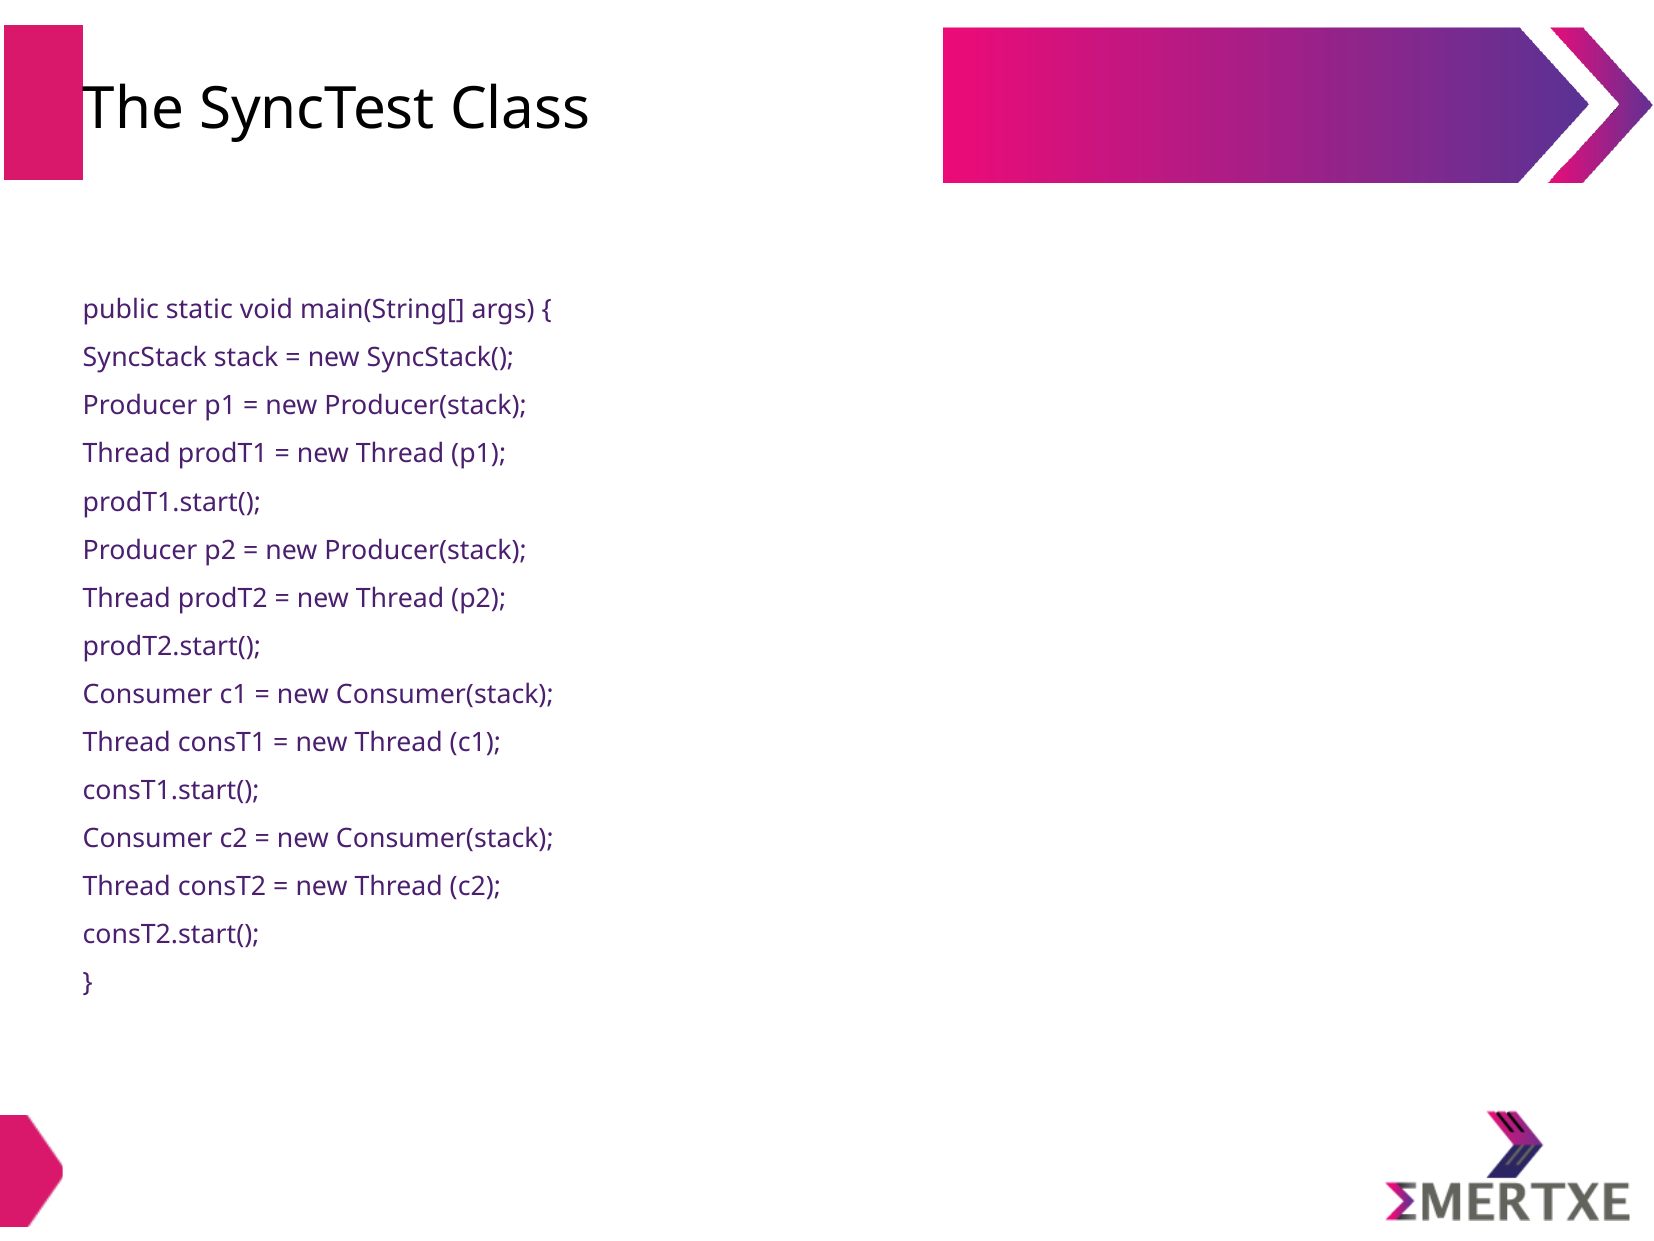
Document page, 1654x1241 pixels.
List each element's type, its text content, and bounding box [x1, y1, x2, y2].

title The SyncTest Class [82, 2, 1571, 210]
picture [1571, 27, 1653, 183]
list public static void main(String[] args) { SyncStack stack = new SyncStack(); Producer p1 = new Producer(stack); Thread prodT1 = new Thread (p1); prodT1.start(); Producer p2 = new Producer(stack); Thread prodT2 = new Thread (p2); prodT2.start(); Consumer c1 = new Consumer(stack); Thread consT1 = new Thread (c1); consT1.start(); Consumer c2 = new Consumer(stack); Thread consT2 = new Thread (c2); consT2.start(); } [82, 290, 1571, 1010]
picture [1385, 1107, 1631, 1221]
